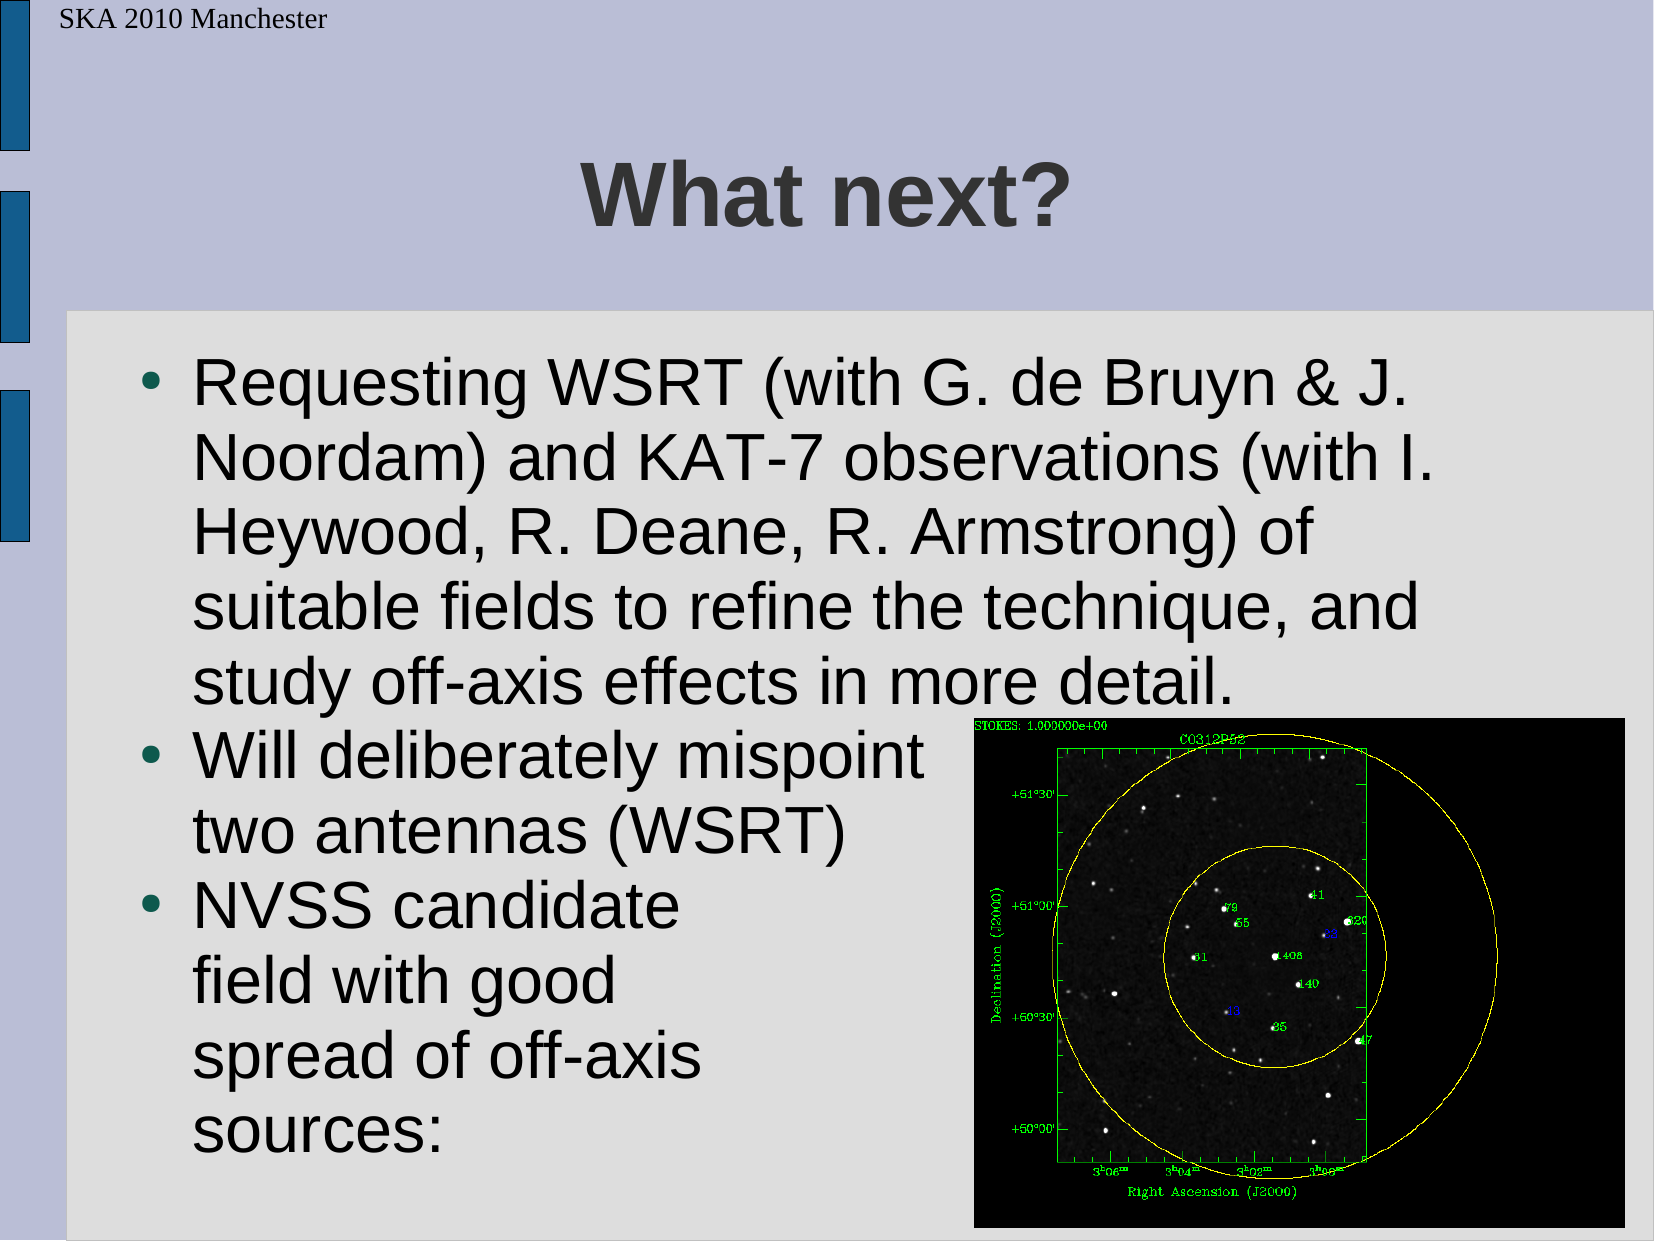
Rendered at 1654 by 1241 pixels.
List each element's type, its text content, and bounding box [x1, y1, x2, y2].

list Requesting WSRT (with G. de Bruyn & J. Noordam) and KAT-7 observations (with I. Heywood, R. Deane, R. Armstrong) of suitable fields to refine the technique, and study off-axis effects in more detail. Will deliberately mispoint two antennas (WSRT) NVSS candidate field with good spread of off-axis sources: [121, 344, 1534, 1168]
picture [974, 718, 1625, 1228]
title What next? [121, 98, 1534, 291]
